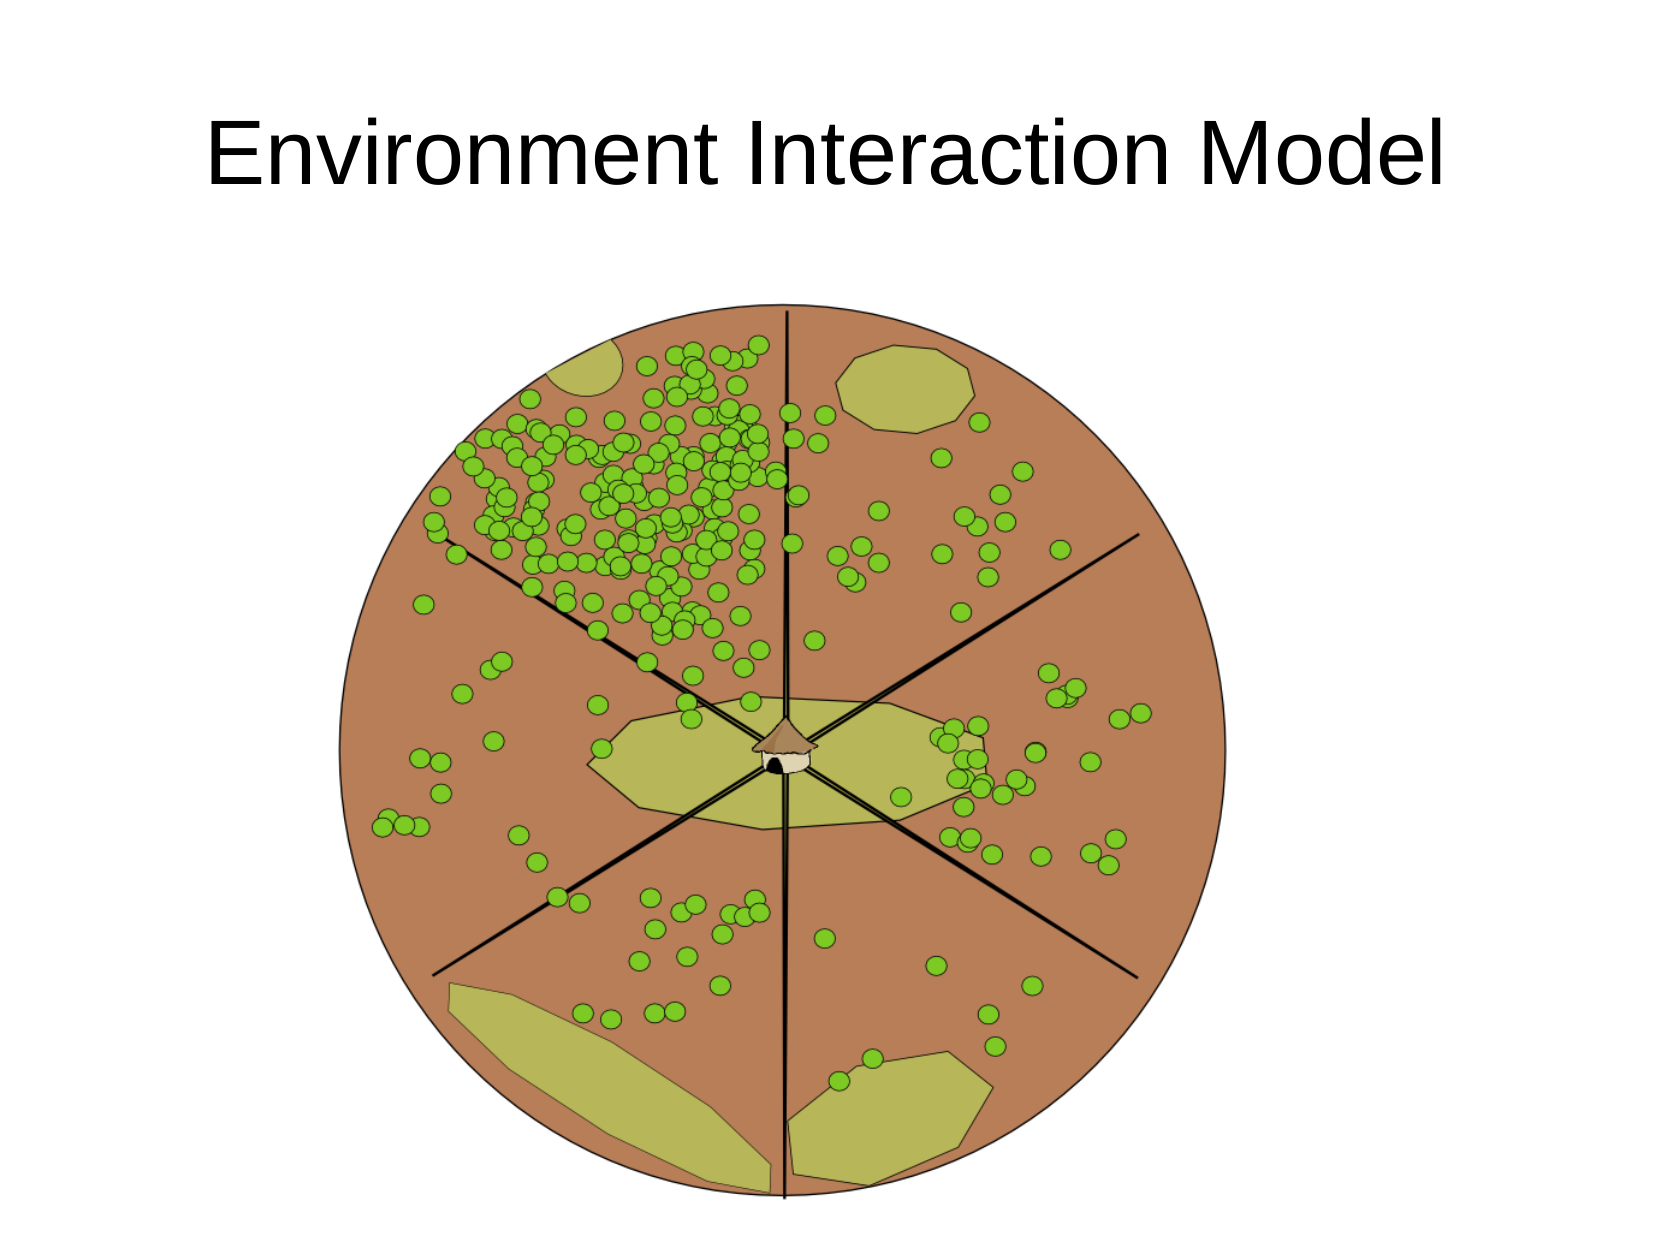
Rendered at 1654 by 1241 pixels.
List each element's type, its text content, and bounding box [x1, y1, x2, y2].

title Environment Interaction Model [82, 49, 1571, 257]
picture [337, 302, 1228, 1201]
